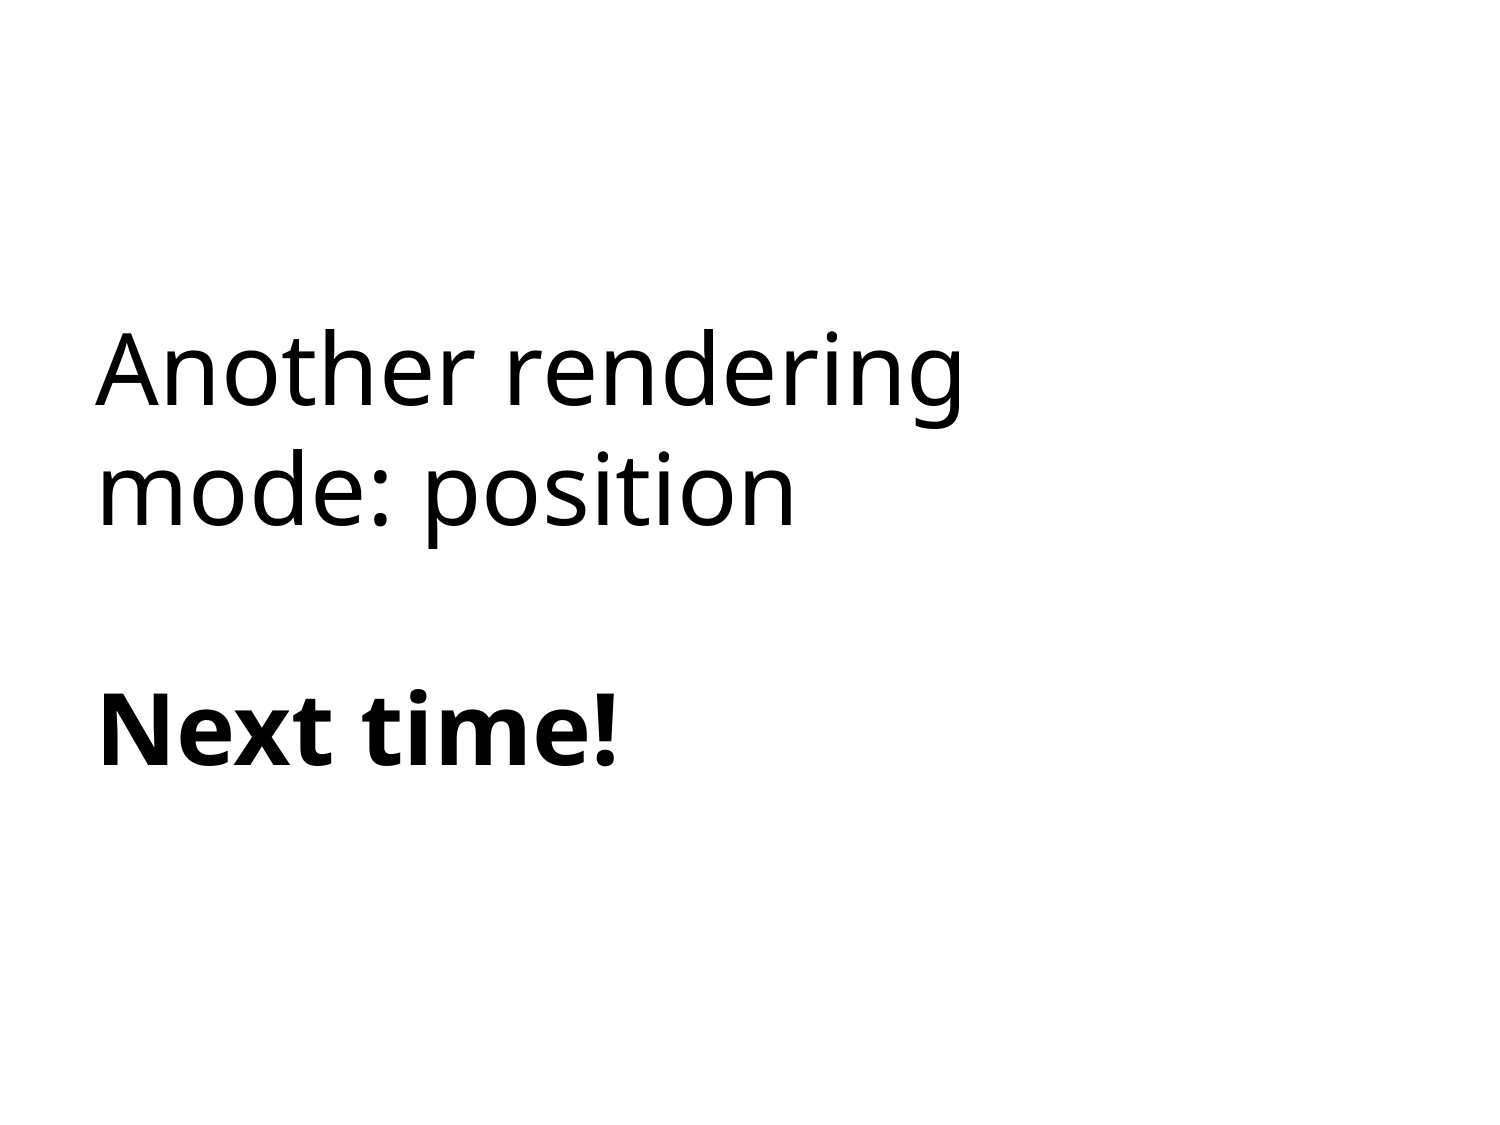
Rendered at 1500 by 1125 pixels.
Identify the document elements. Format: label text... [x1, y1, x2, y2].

title Another rendering mode: position Next time! [80, 98, 1125, 994]
